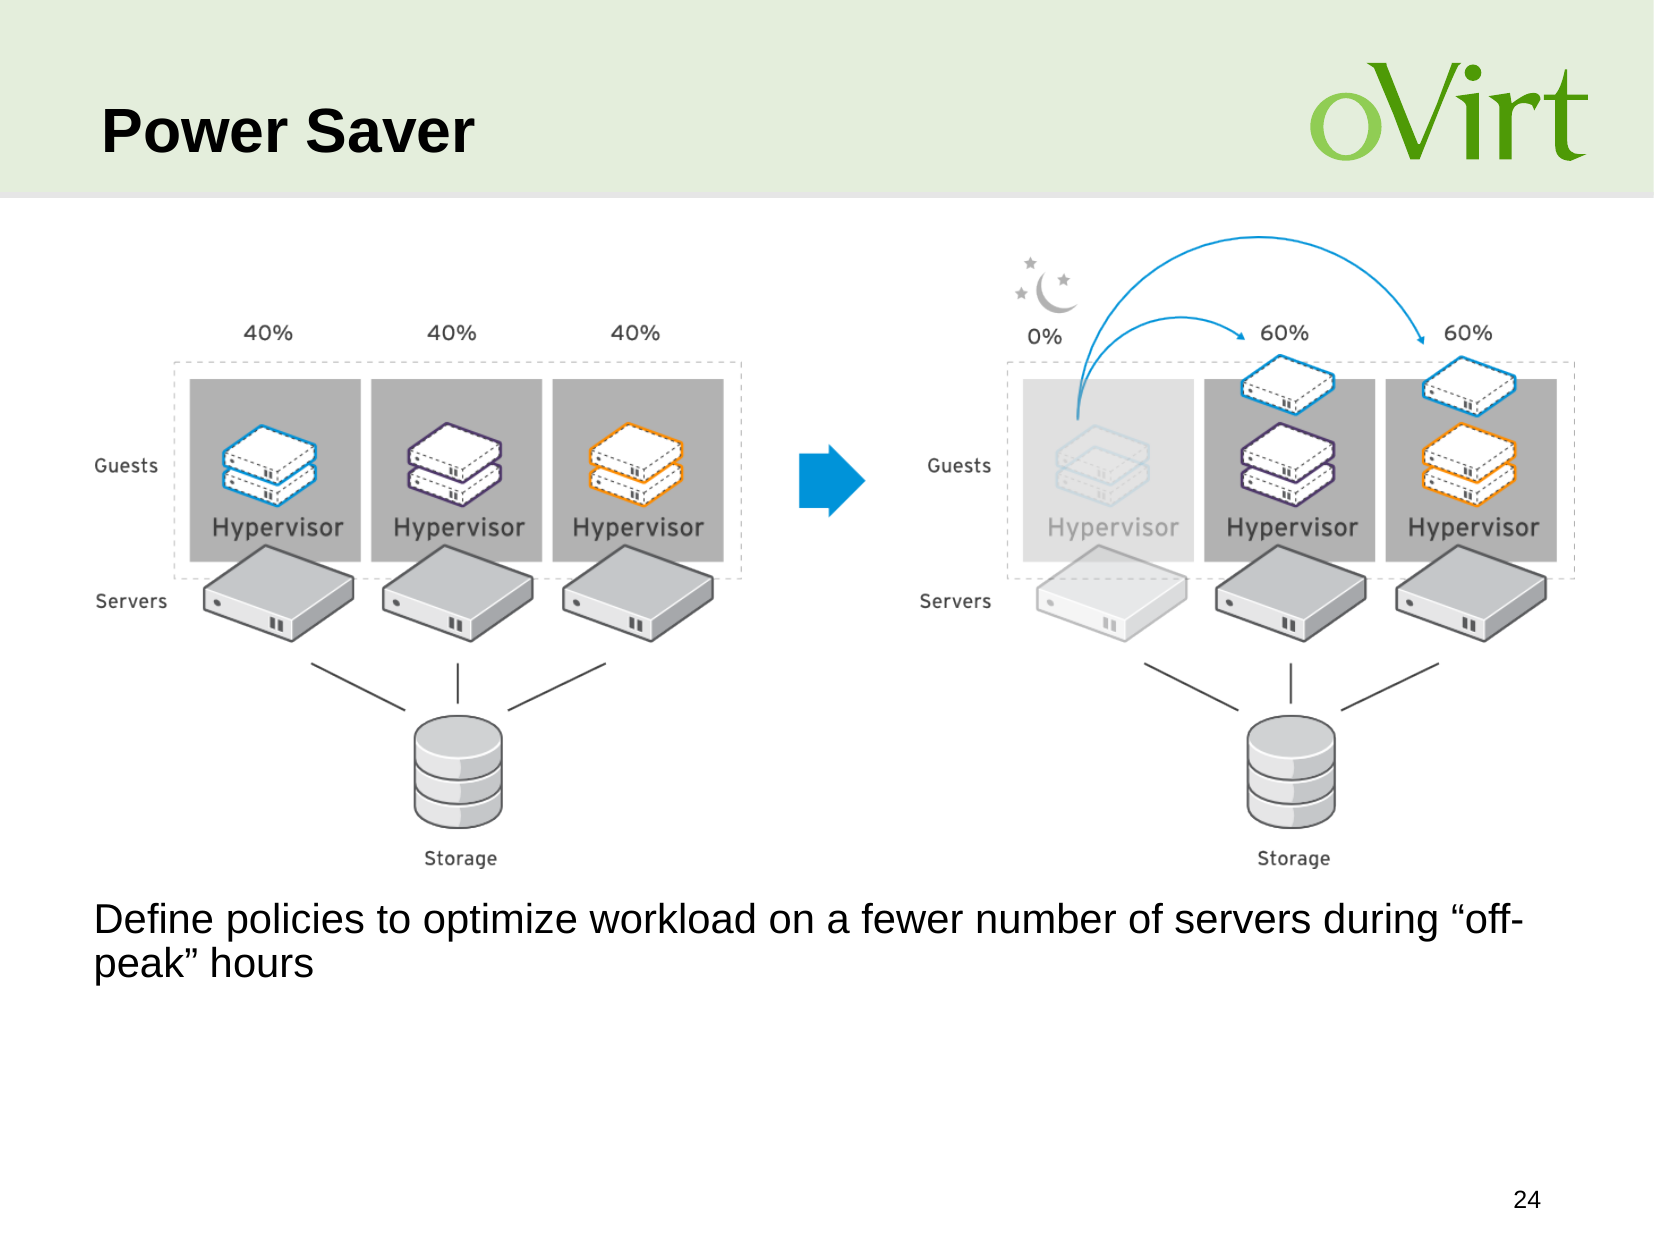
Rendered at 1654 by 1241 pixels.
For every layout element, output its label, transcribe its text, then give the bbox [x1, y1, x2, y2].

picture [86, 236, 1575, 869]
title Power Saver [86, 36, 1307, 225]
text_box Define policies to optimize workload on a fewer number of servers during “off-peak” hours [41, 891, 1640, 1066]
